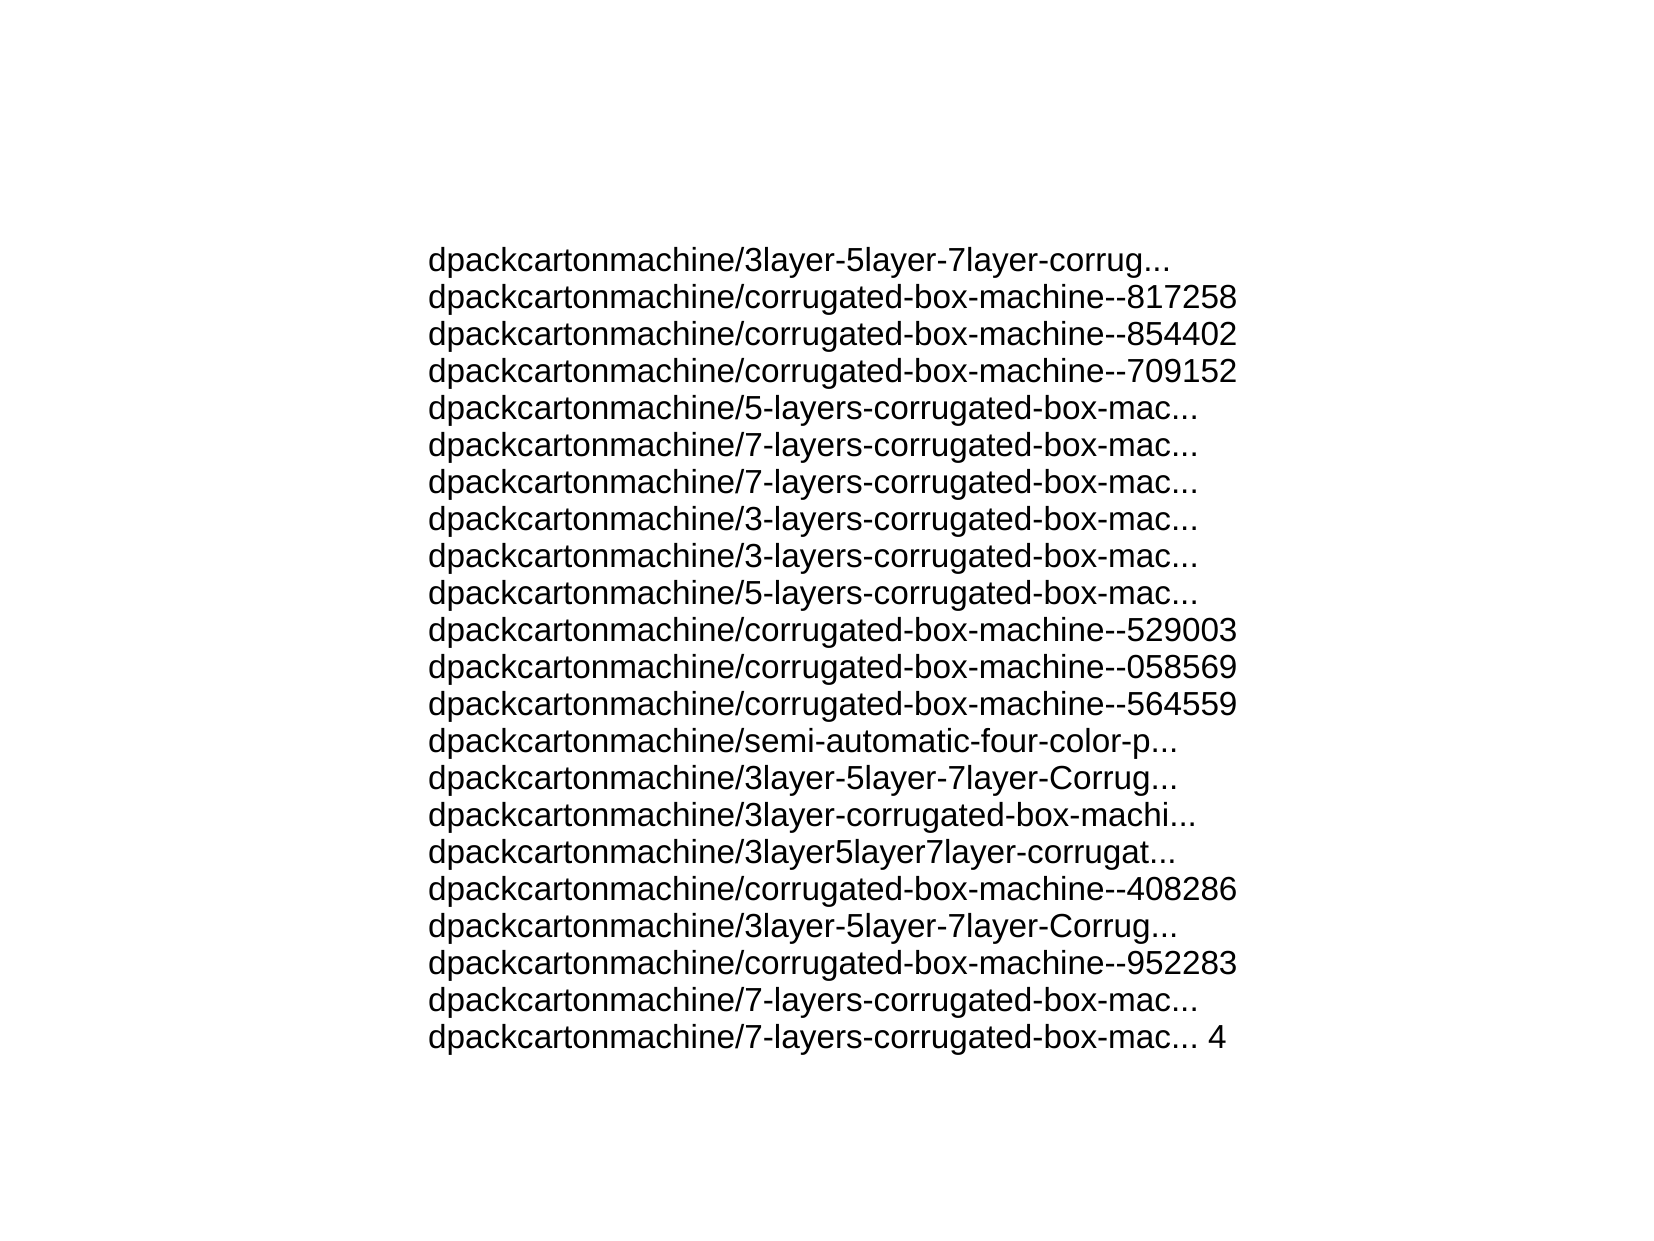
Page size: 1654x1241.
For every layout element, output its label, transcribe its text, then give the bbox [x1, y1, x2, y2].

text_box dpackcartonmachine/3layer-5layer-7layer-corrug... dpackcartonmachine/corrugated-box-machine--817258 dpackcartonmachine/corrugated-box-machine--854402 dpackcartonmachine/corrugated-box-machine--709152 dpackcartonmachine/5-layers-corrugated-box-mac... dpackcartonmachine/7-layers-corrugated-box-mac... dpackcartonmachine/7-layers-corrugated-box-mac... dpackcartonmachine/3-layers-corrugated-box-mac... dpackcartonmachine/3-layers-corrugated-box-mac... dpackcartonmachine/5-layers-corrugated-box-mac... dpackcartonmachine/corrugated-box-machine--529003 dpackcartonmachine/corrugated-box-machine--058569 dpackcartonmachine/corrugated-box-machine--564559 dpackcartonmachine/semi-automatic-four-color-p... dpackcartonmachine/3layer-5layer-7layer-Corrug... dpackcartonmachine/3layer-corrugated-box-machi... dpackcartonmachine/3layer5layer7layer-corrugat... dpackcartonmachine/corrugated-box-machine--408286 dpackcartonmachine/3layer-5layer-7layer-Corrug... dpackcartonmachine/corrugated-box-machine--952283 dpackcartonmachine/7-layers-corrugated-box-mac... dpackcartonmachine/7-layers-corrugated-box-mac... 4 [413, 233, 1288, 1241]
